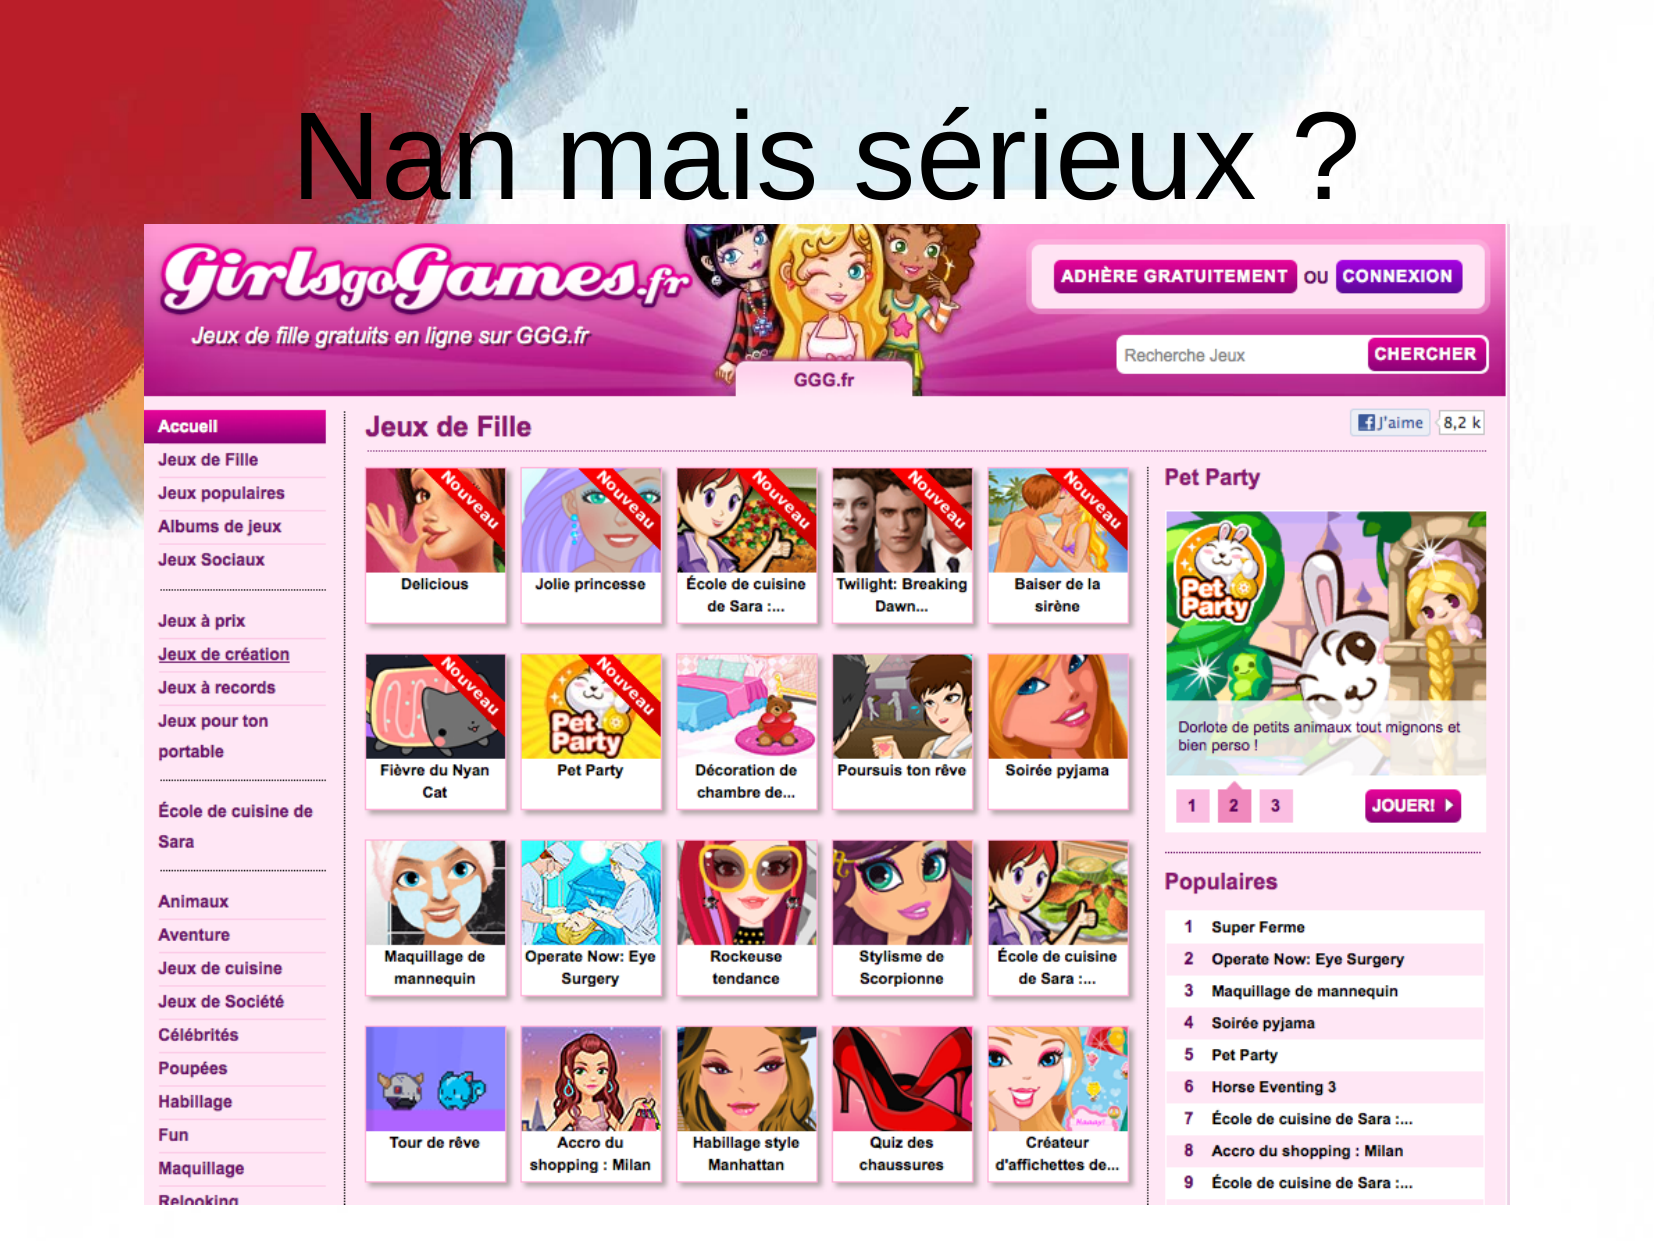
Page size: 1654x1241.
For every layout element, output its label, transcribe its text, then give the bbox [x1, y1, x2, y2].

title Nan mais sérieux ? [82, 49, 1571, 257]
picture [0, 0, 1654, 1241]
